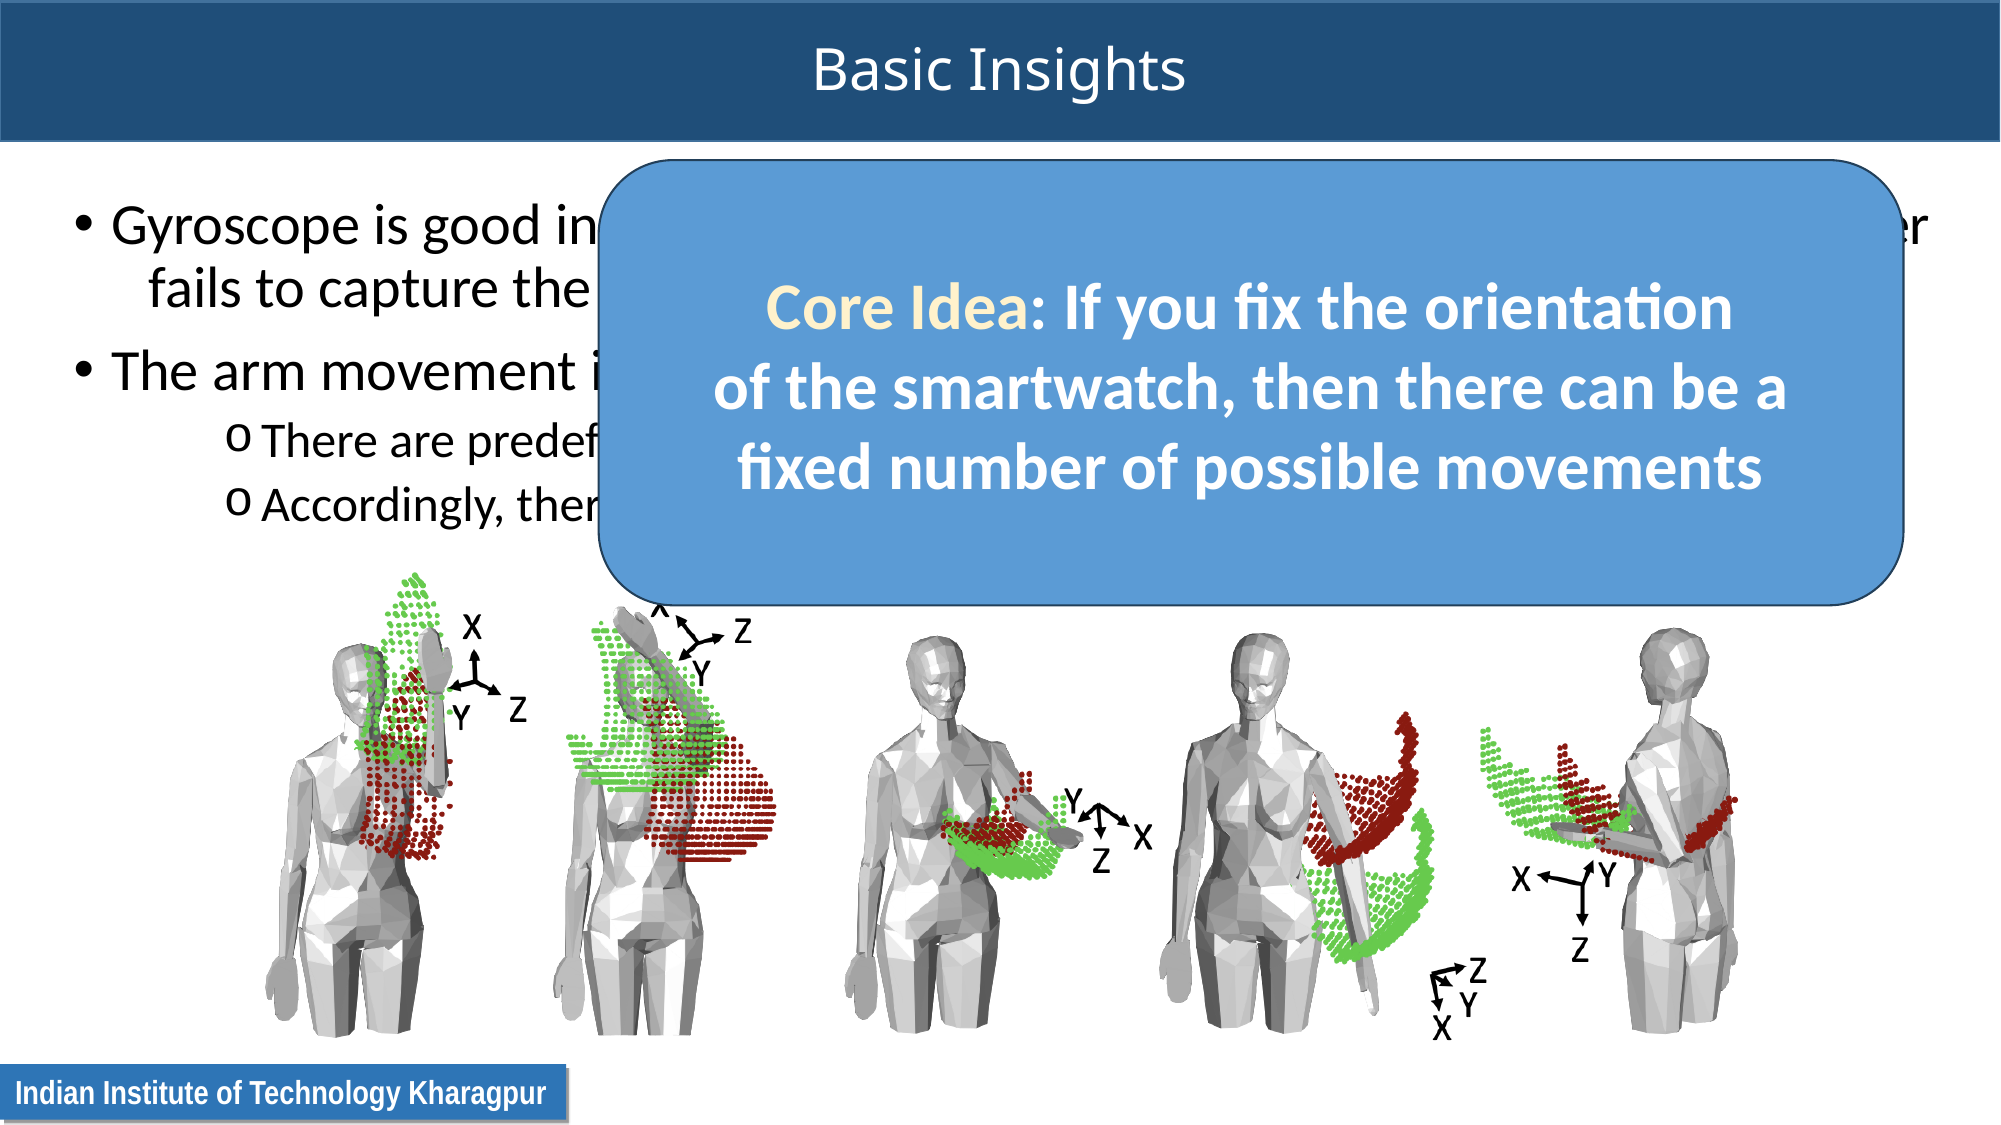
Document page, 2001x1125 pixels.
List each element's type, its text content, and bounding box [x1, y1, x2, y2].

list Gyroscope is good in capturing the orientation of the arm, but accelerometer fails to capture the arm location (as we have seen earlier …) The arm movement is not fully random There are predefined (5) degrees of freedom Accordingly, there can be possible gestures [58, 186, 1954, 1065]
text_box Core Idea: If you fix the orientation of the smartwatch, then there can be a fixed number of possible movements [598, 160, 1904, 606]
title Basic Insights [0, 1, 2000, 141]
picture [246, 562, 1766, 1048]
